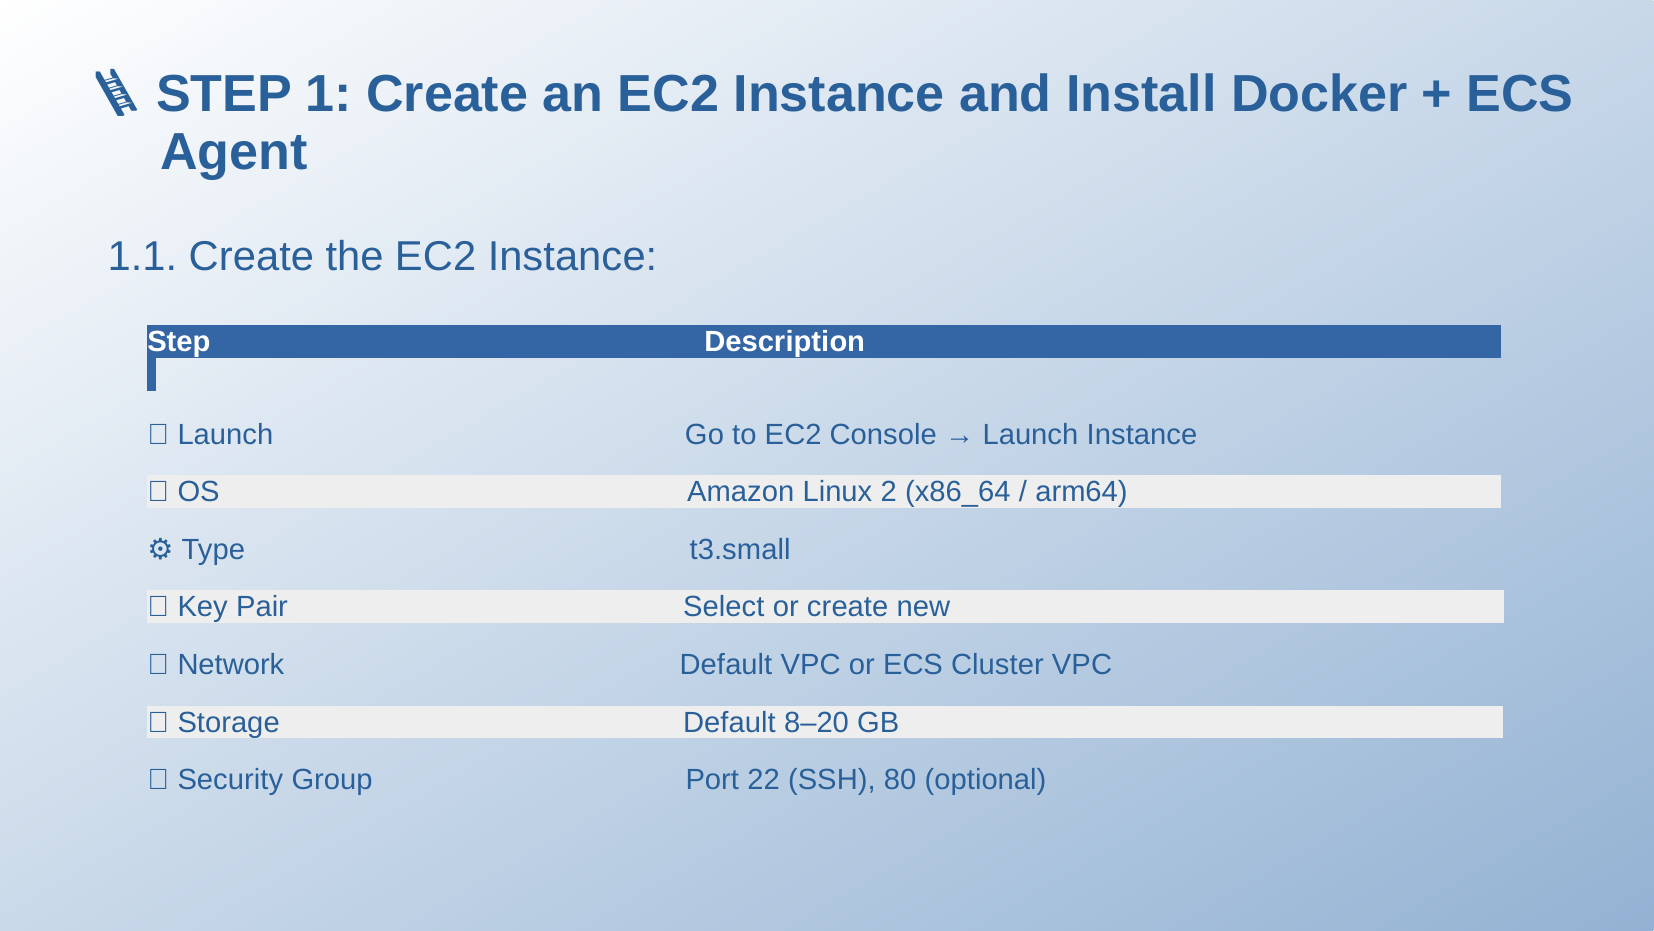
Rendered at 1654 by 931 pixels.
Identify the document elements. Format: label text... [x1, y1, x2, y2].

text_box 1.1. Create the EC2 Instance: [92, 224, 731, 300]
text_box Step Description 🚀 Launch Go to EC2 Console → Launch Instance 🐧 OS Amazon Linux 2 (x86_64 / arm64) ⚙️ Type t3.small 🔑 Key Pair Select or create new 🌐 Network Default VPC or ECS Cluster VPC 💾 Storage Default 8–20 GB 🔐 Security Group Port 22 (SSH), 80 (optional) [132, 317, 1520, 829]
text_box 🪜 STEP 1: Create an EC2 Instance and Install Docker + ECS Agent [74, 57, 1613, 189]
